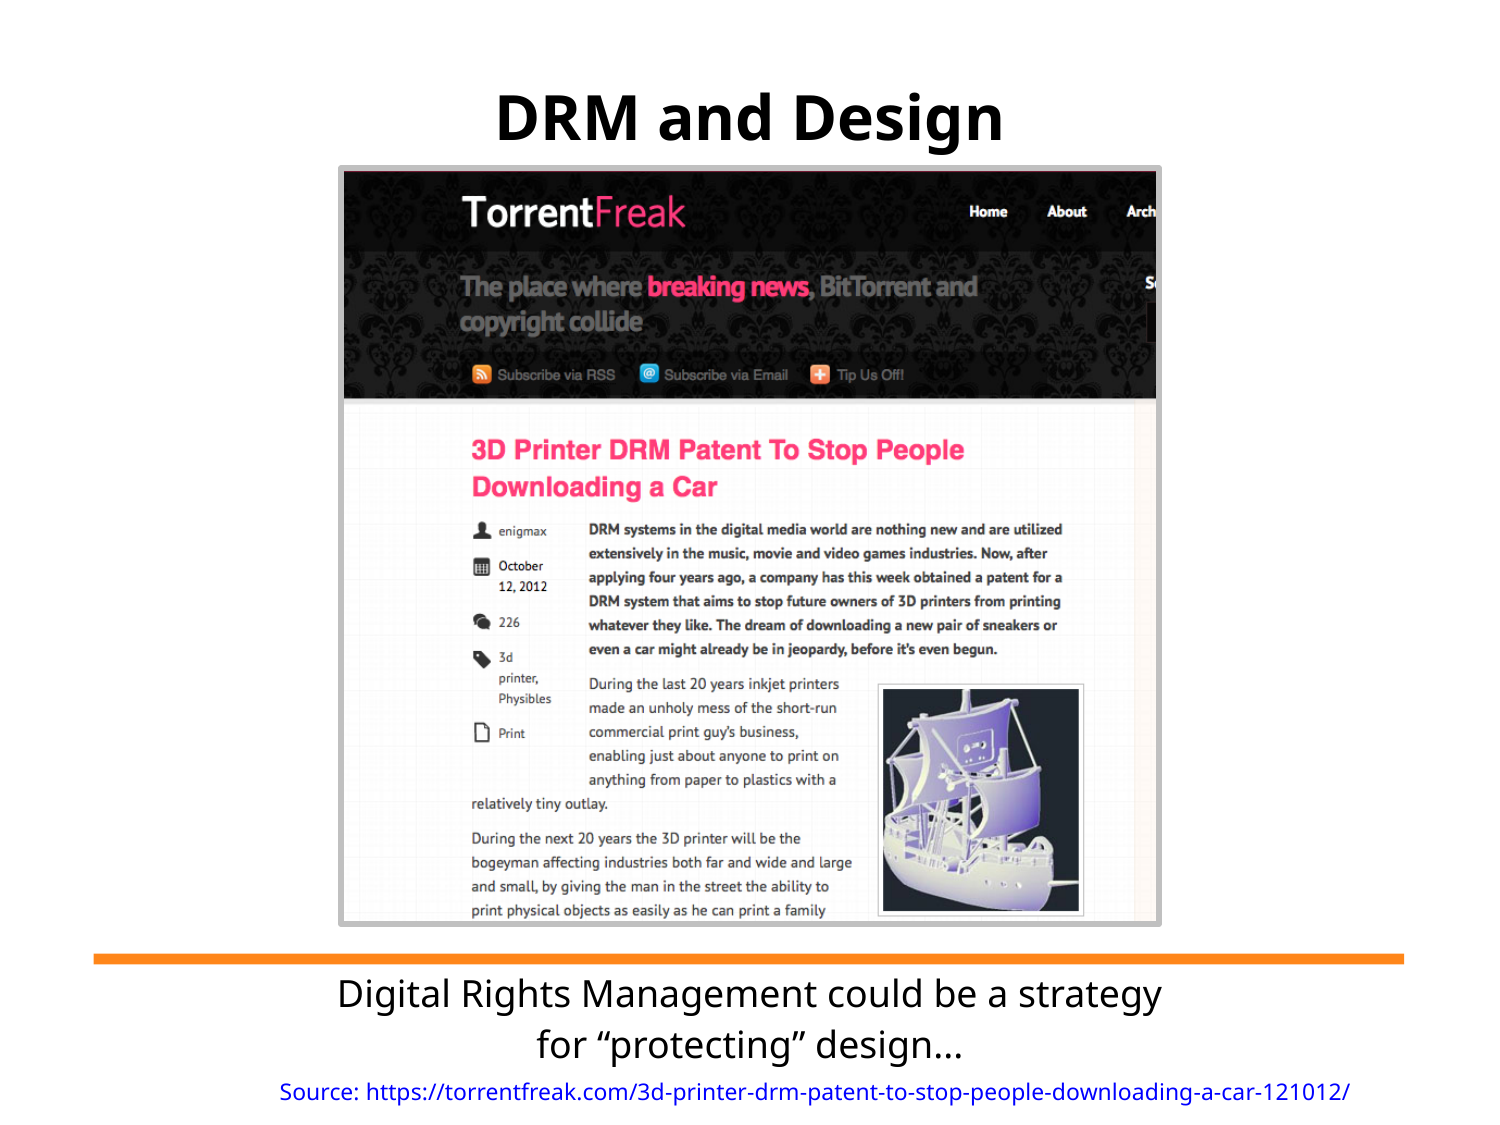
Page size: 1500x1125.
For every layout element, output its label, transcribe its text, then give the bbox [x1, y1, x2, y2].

text_box Digital Rights Management could be a strategy for “protecting” design... [304, 960, 1196, 1064]
text_box Source: https://torrentfreak.com/3d-printer-drm-patent-to-stop-people-downloading-a-car-121012/ [264, 1068, 1236, 1109]
picture [0, 0, 1500, 1125]
title DRM and Design [75, 44, 1426, 188]
